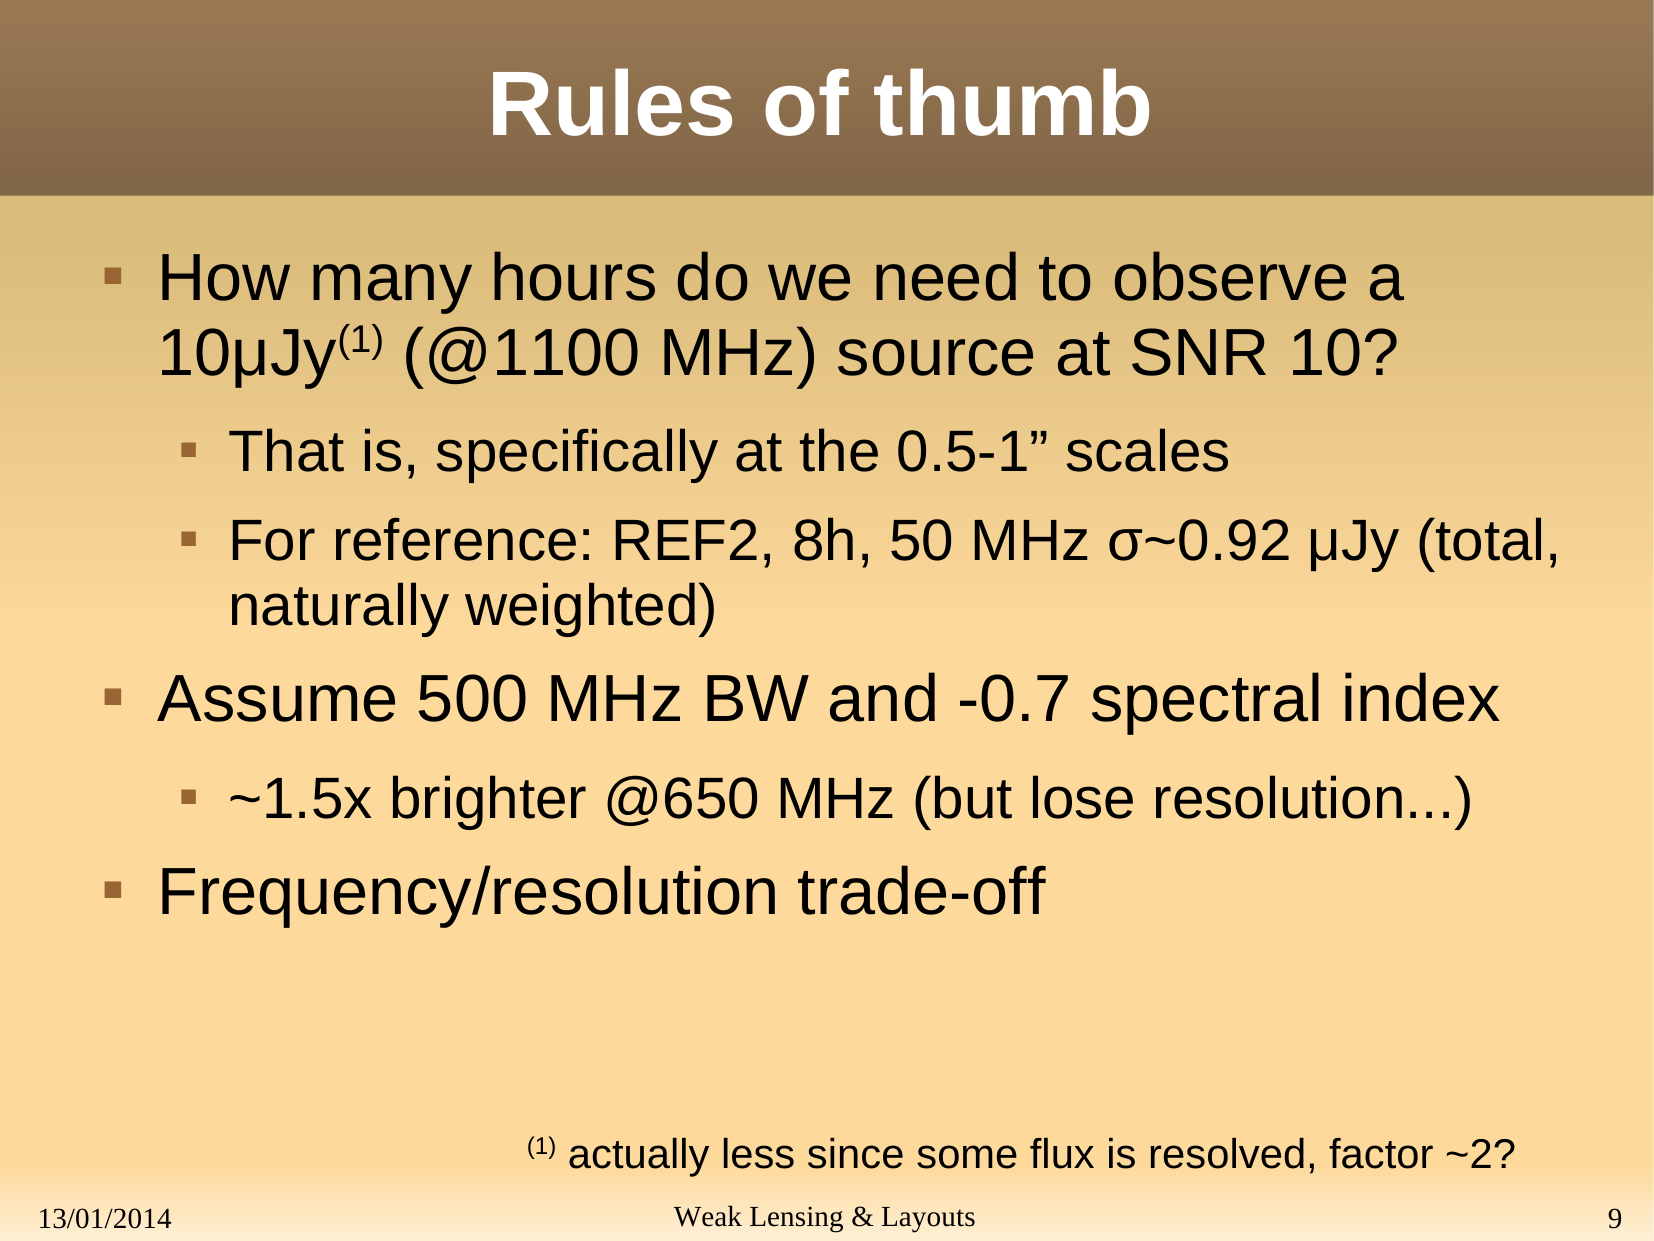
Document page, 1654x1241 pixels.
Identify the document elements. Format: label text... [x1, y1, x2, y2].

list How many hours do we need to observe a 10μJy(1) (@1100 MHz) source at SNR 10? That is, specifically at the 0.5-1” scales For reference: REF2, 8h, 50 MHz σ~0.92 μJy (total, naturally weighted) Assume 500 MHz BW and -0.7 spectral index ~1.5x brighter @650 MHz (but lose resolution...) Frequency/resolution trade-off (1) actually less since some flux is resolved, factor ~2? [86, 240, 1576, 1232]
title Rules of thumb [76, 0, 1565, 208]
picture [0, 0, 1654, 1241]
